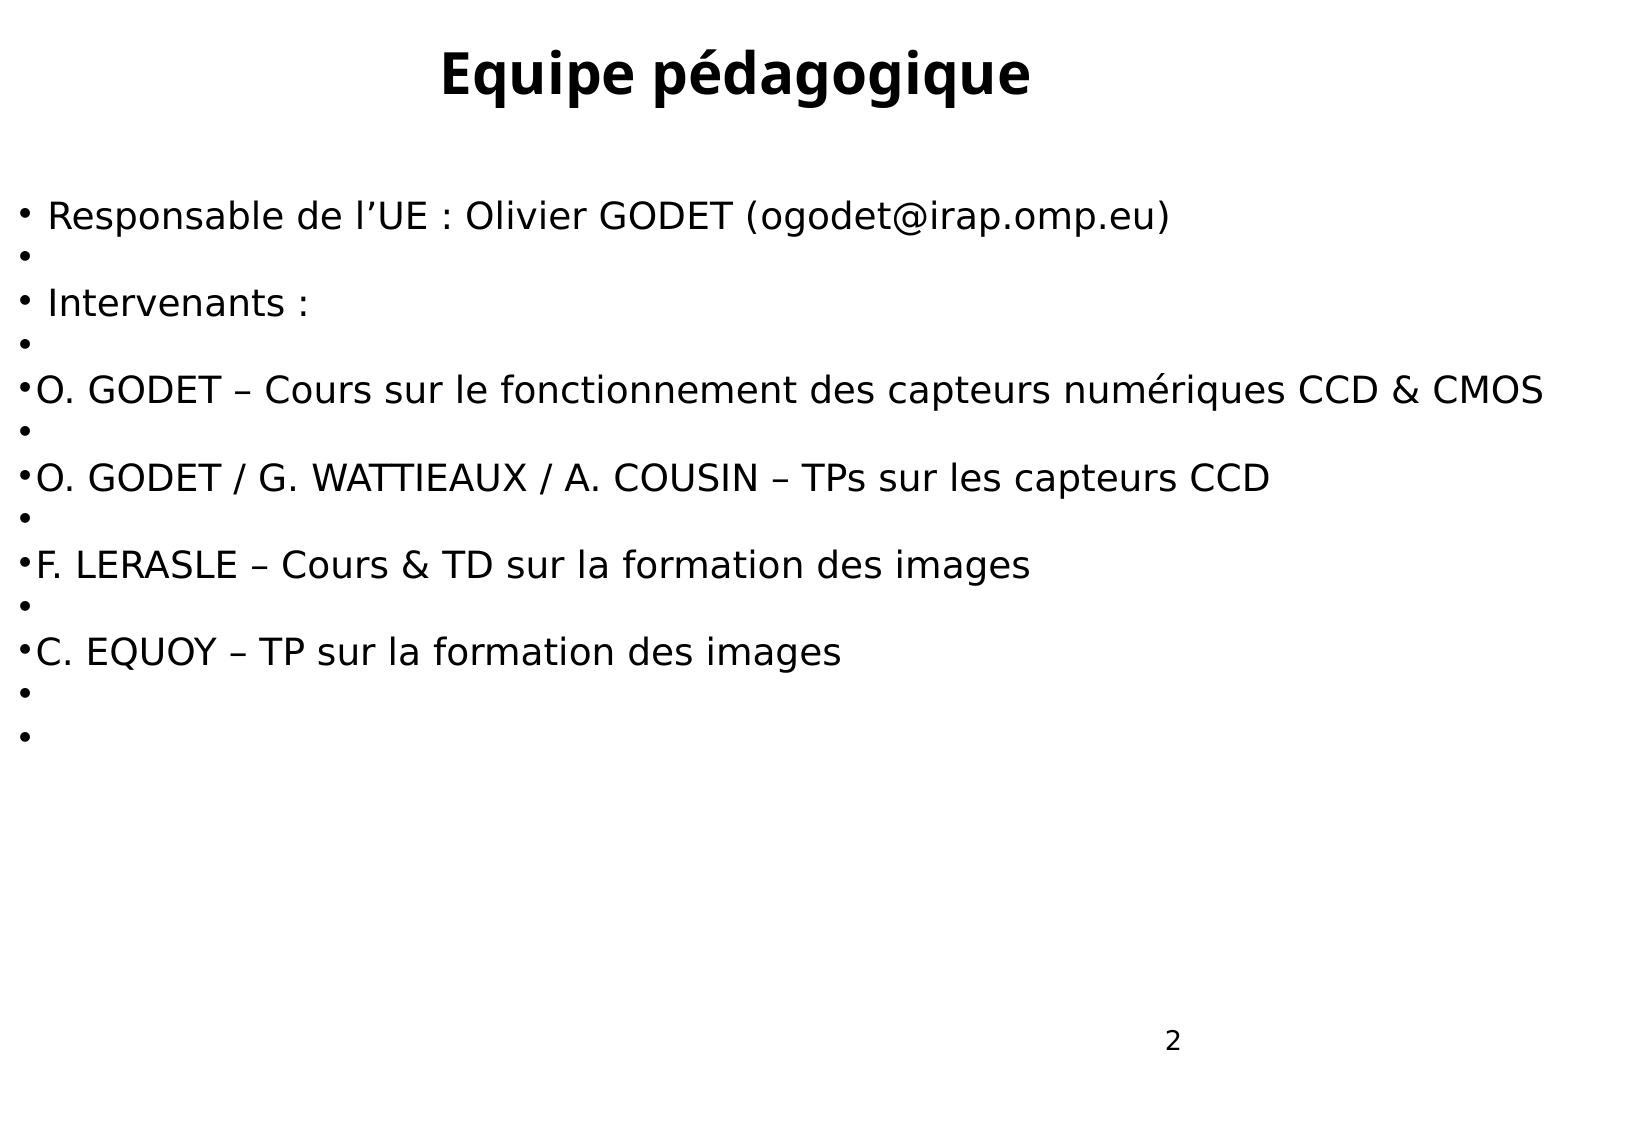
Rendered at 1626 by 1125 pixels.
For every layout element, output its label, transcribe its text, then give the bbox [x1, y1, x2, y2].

text_box Responsable de l’UE : Olivier GODET (ogodet@irap.omp.eu) Intervenants : O. GODET – Cours sur le fonctionnement des capteurs numériques CCD & CMOS O. GODET / G. WATTIEAUX / A. COUSIN – TPs sur les capteurs CCD F. LERASLE – Cours & TD sur la formation des images C. EQUOY – TP sur la formation des images [4, 187, 1617, 770]
text_box [1164, 1024, 1544, 1103]
text_box Equipe pédagogique [425, 32, 1046, 115]
